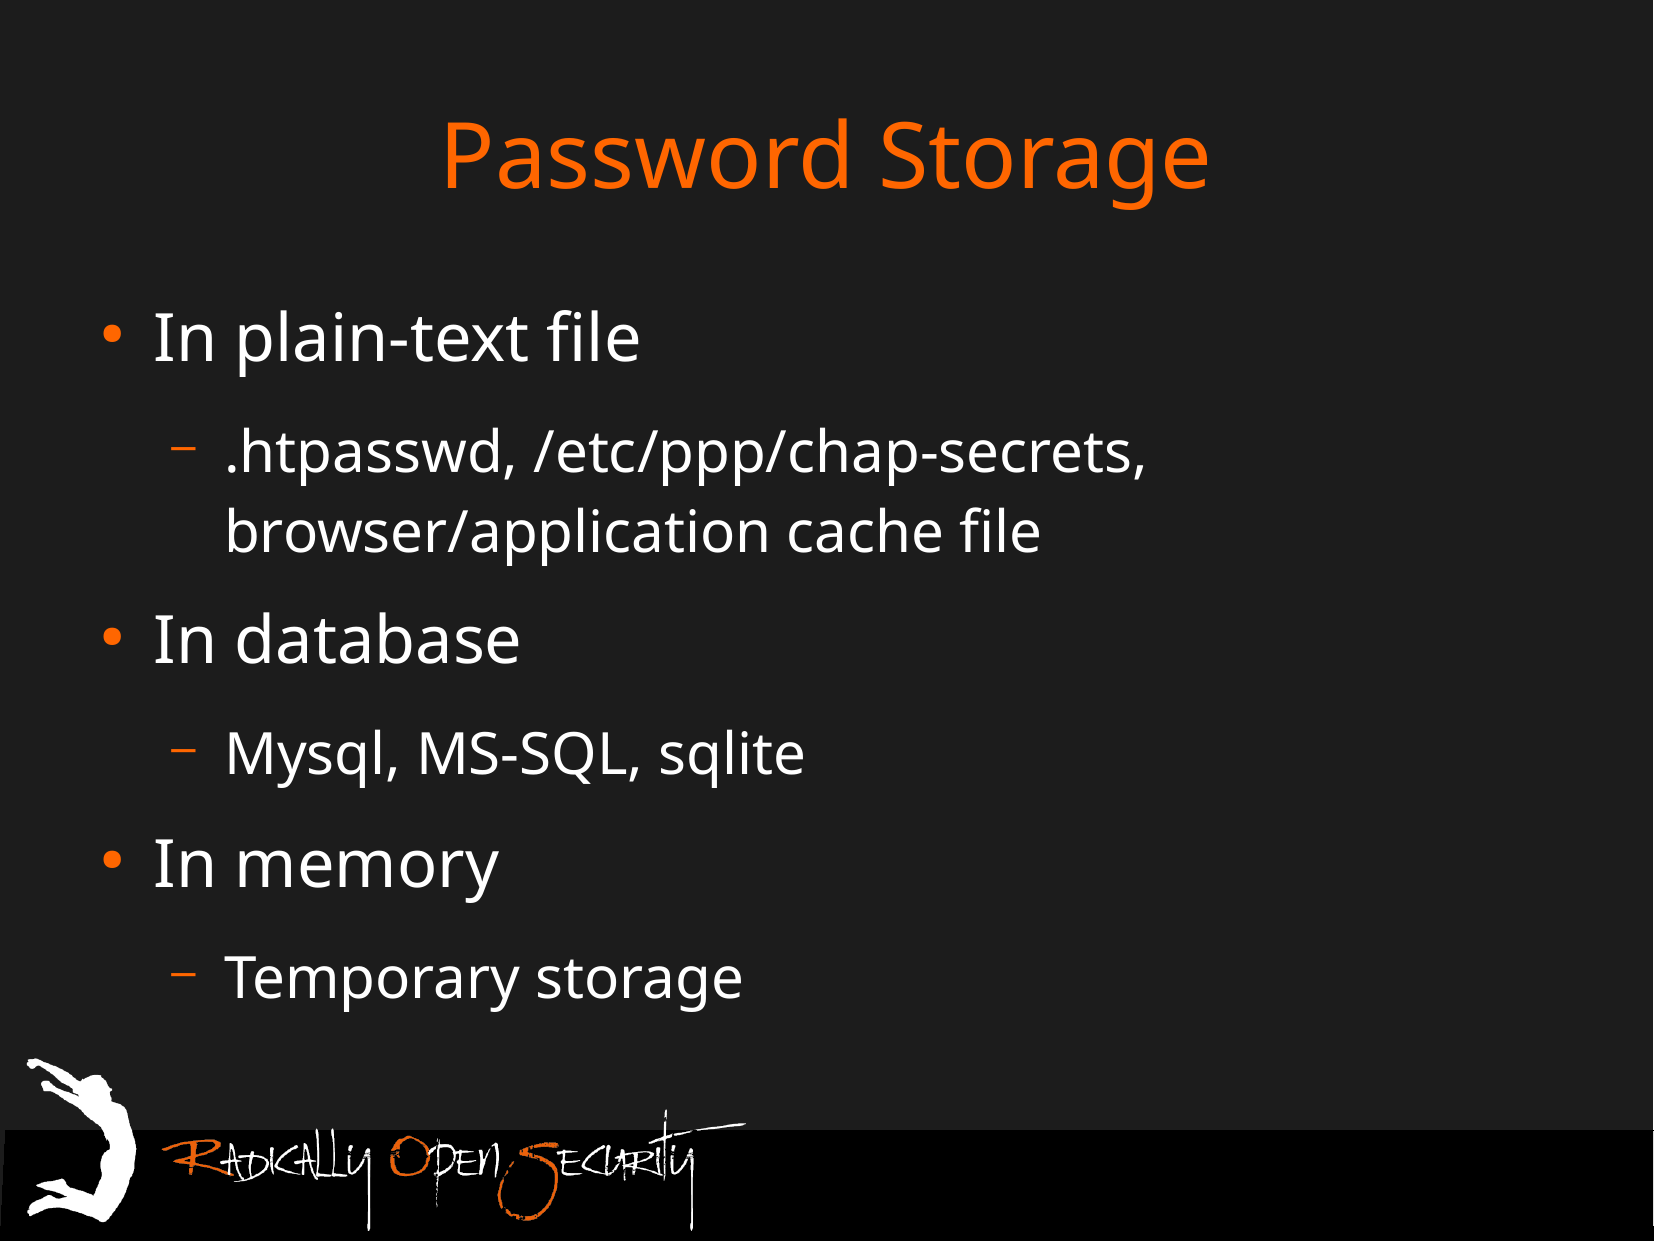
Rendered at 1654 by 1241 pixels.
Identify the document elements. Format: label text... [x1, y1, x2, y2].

list In plain-text file .htpasswd, /etc/ppp/chap-secrets, browser/application cache file In database Mysql, MS-SQL, sqlite In memory Temporary storage [82, 290, 1571, 1010]
title Password Storage [82, 49, 1571, 257]
picture [0, 1022, 778, 1241]
